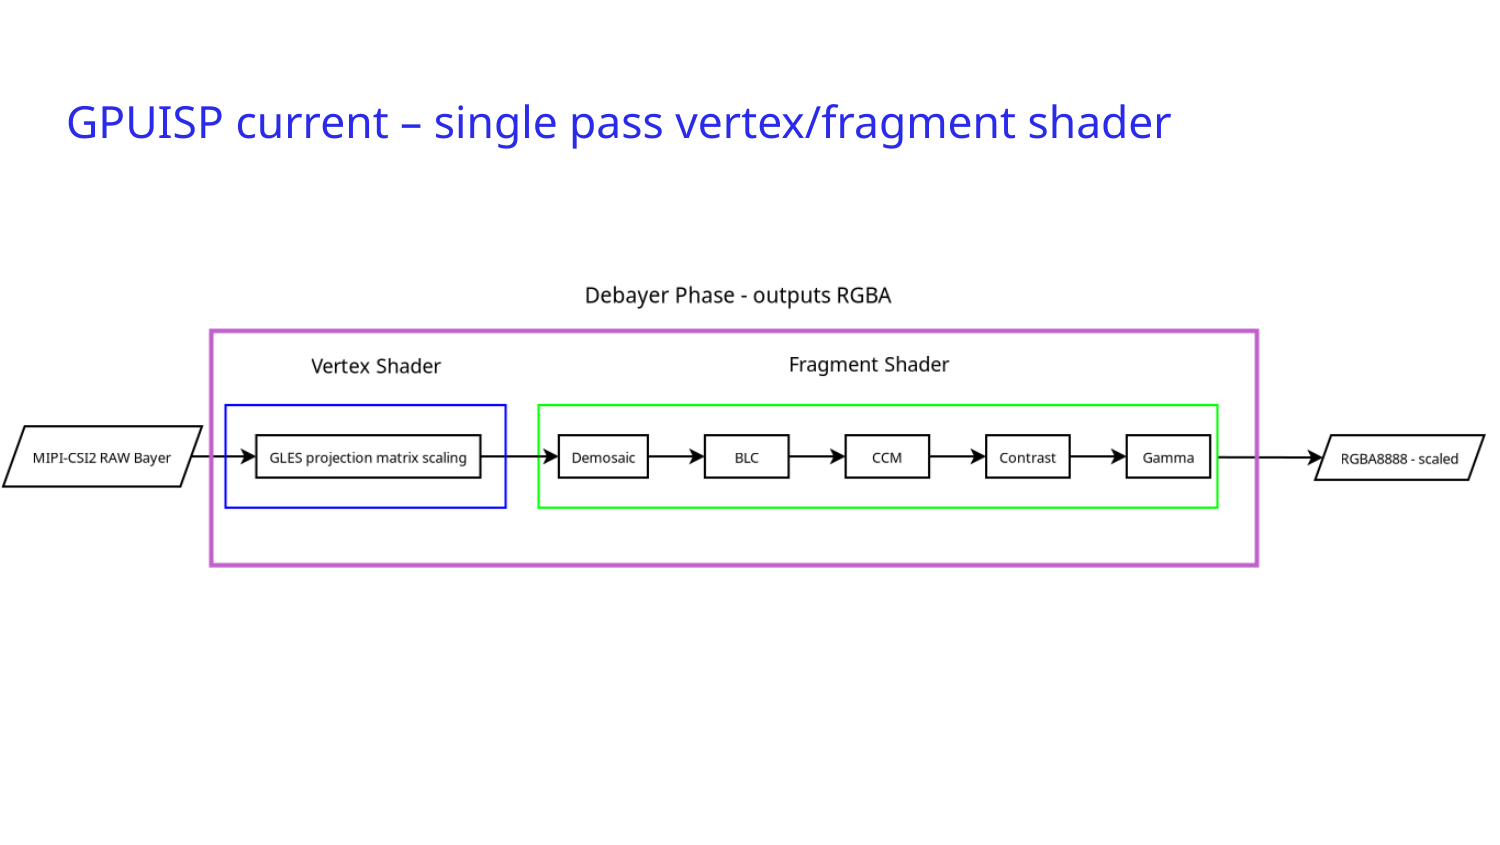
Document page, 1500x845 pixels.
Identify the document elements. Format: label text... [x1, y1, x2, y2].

title GPUISP current – single pass vertex/fragment shader [51, 73, 1449, 168]
picture [1, 279, 1486, 568]
